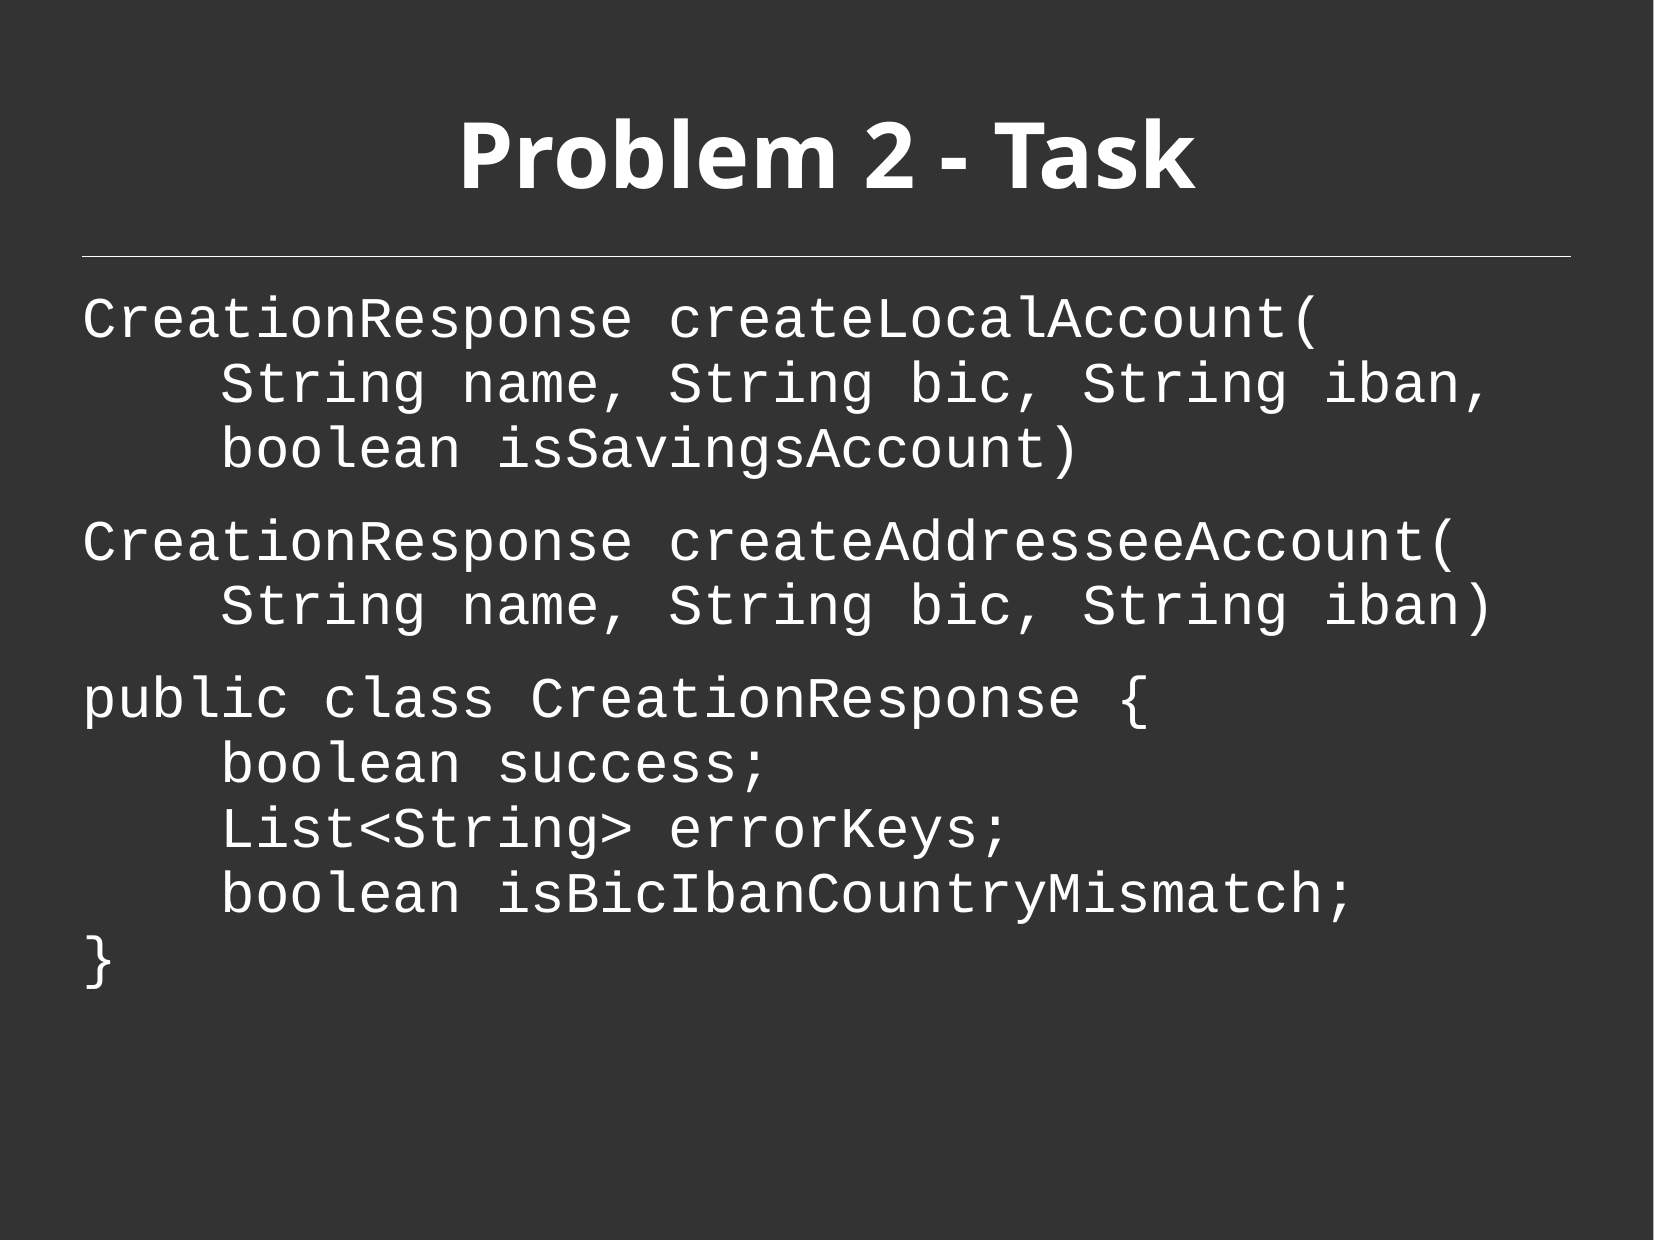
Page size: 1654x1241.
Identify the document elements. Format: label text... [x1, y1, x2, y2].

list CreationResponse createLocalAccount( String name, String bic, String iban, boolean isSavingsAccount) CreationResponse createAddresseeAccount( String name, String bic, String iban) public class CreationResponse { boolean success; List<String> errorKeys; boolean isBicIbanCountryMismatch; } [82, 290, 1571, 1010]
title Problem 2 - Task [82, 49, 1571, 257]
